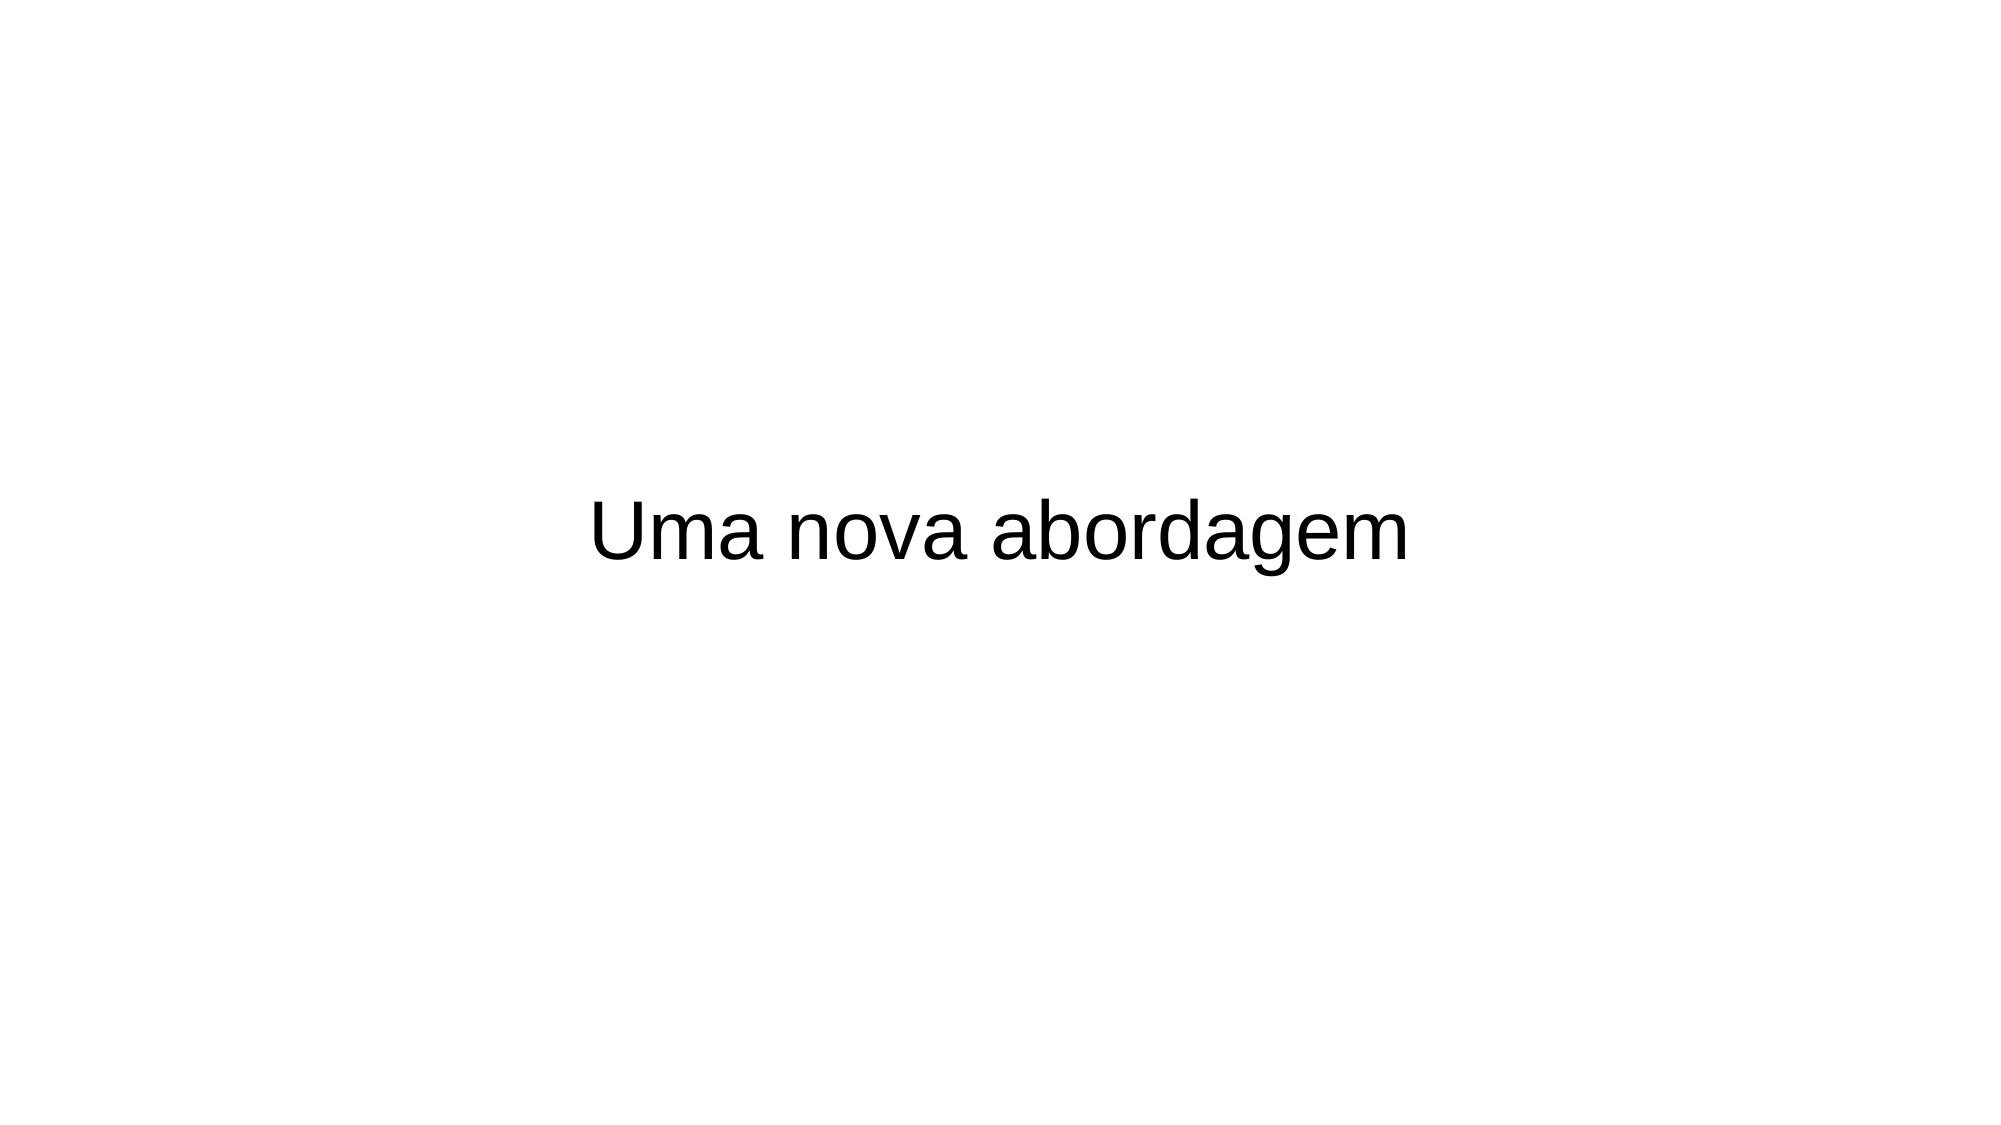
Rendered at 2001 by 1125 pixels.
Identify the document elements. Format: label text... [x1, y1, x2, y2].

text_box Uma nova abordagem [0, 476, 2000, 608]
